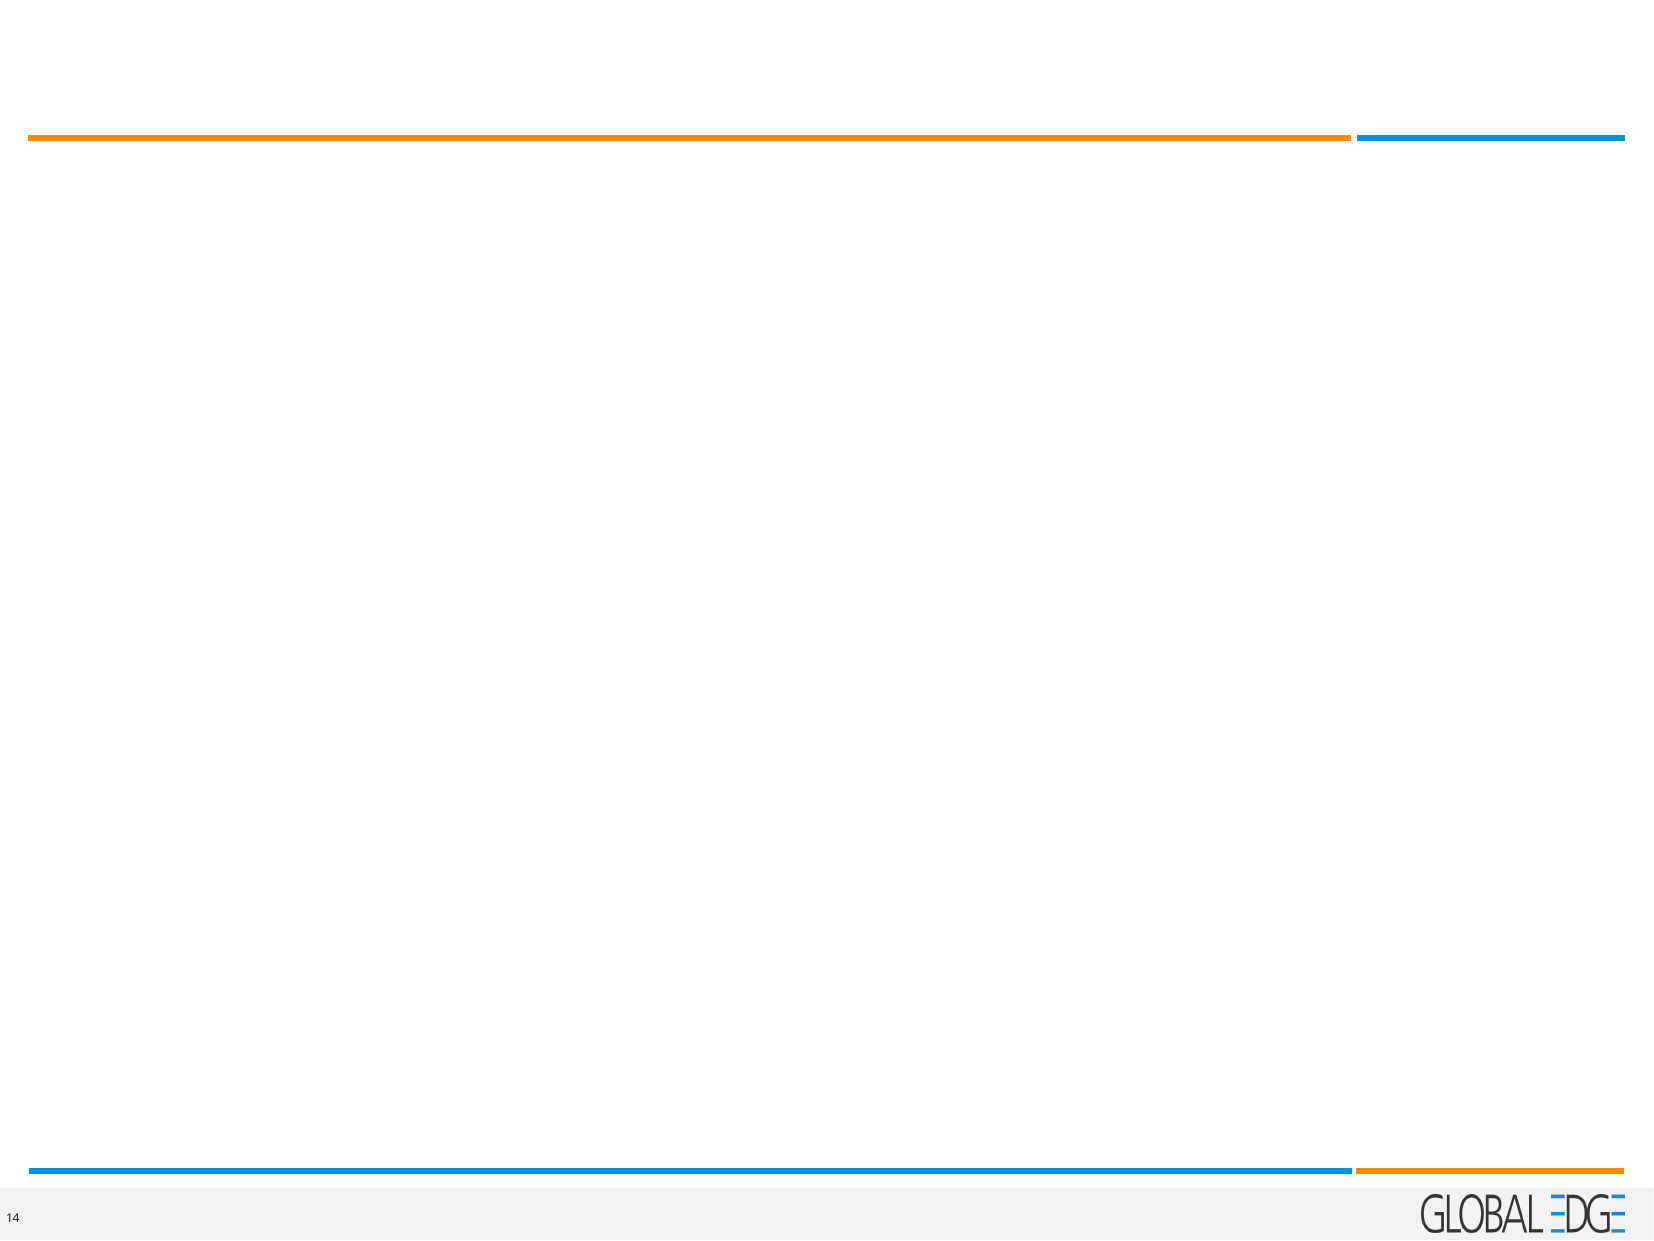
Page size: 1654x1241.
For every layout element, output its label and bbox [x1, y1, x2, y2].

picture [1421, 1194, 1625, 1233]
